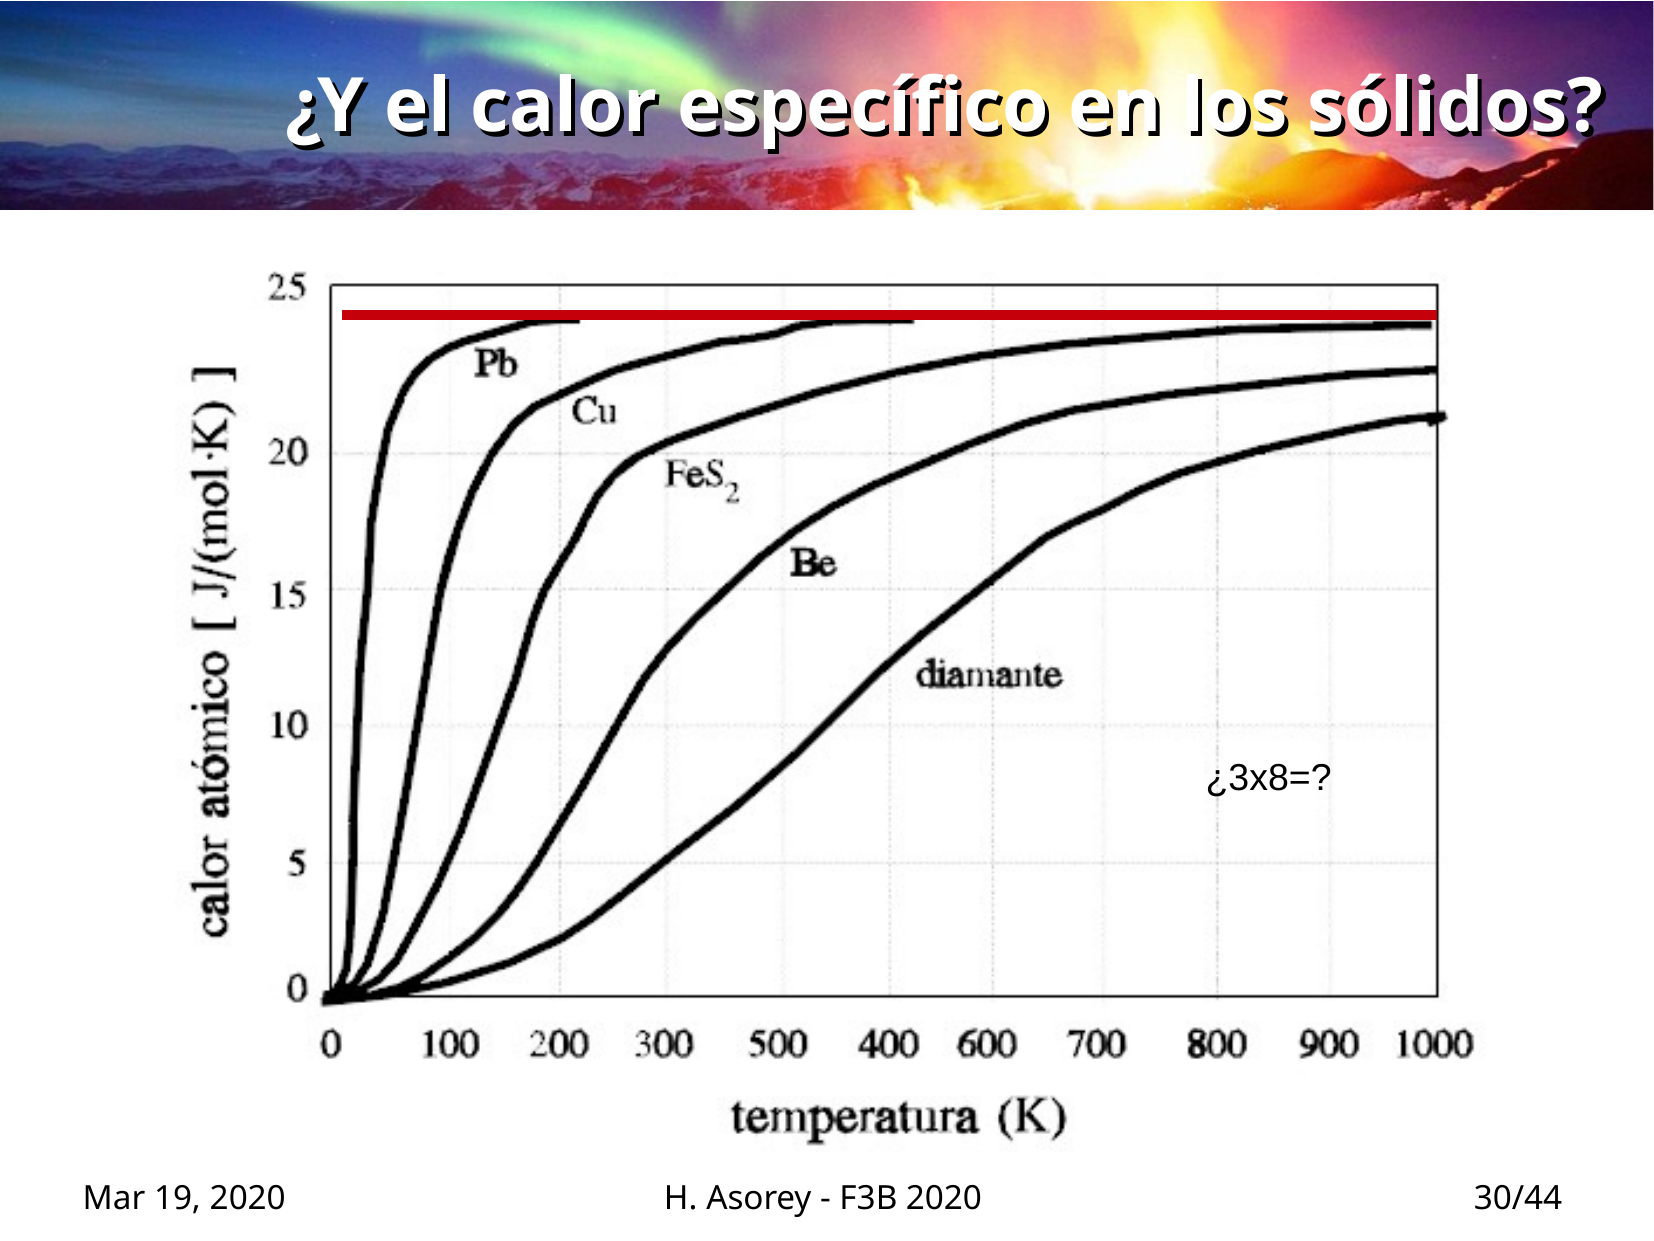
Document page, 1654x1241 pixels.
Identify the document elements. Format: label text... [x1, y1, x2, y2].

title ¿Y el calor específico en los sólidos? [45, 15, 1606, 191]
picture [157, 254, 1493, 1156]
text_box ¿3x8=? [1190, 749, 1397, 835]
picture [0, 1, 1654, 210]
